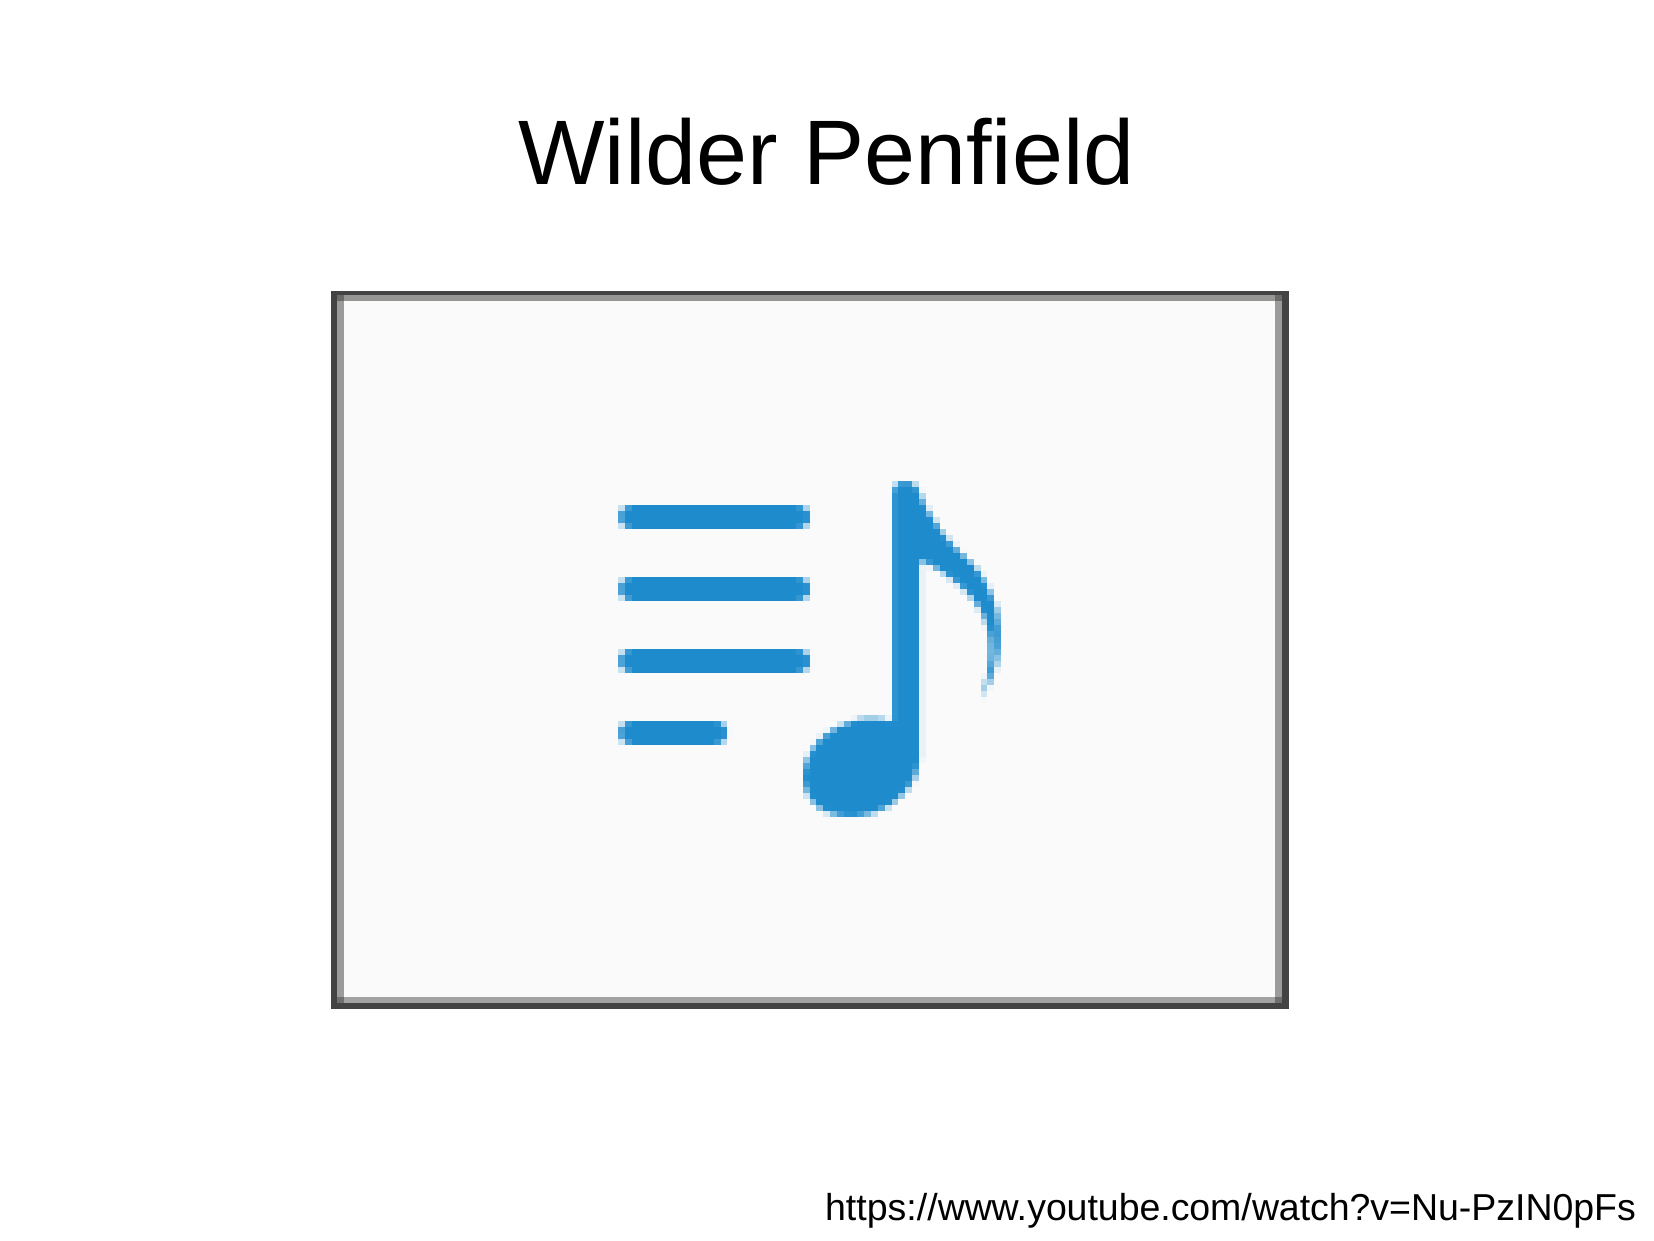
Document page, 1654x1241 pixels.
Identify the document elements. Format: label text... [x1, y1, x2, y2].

text_box [330, 290, 1290, 1010]
title Wilder Penfield [82, 49, 1571, 257]
text_box https://www.youtube.com/watch?v=Nu-PzIN0pFs [810, 1179, 1651, 1236]
